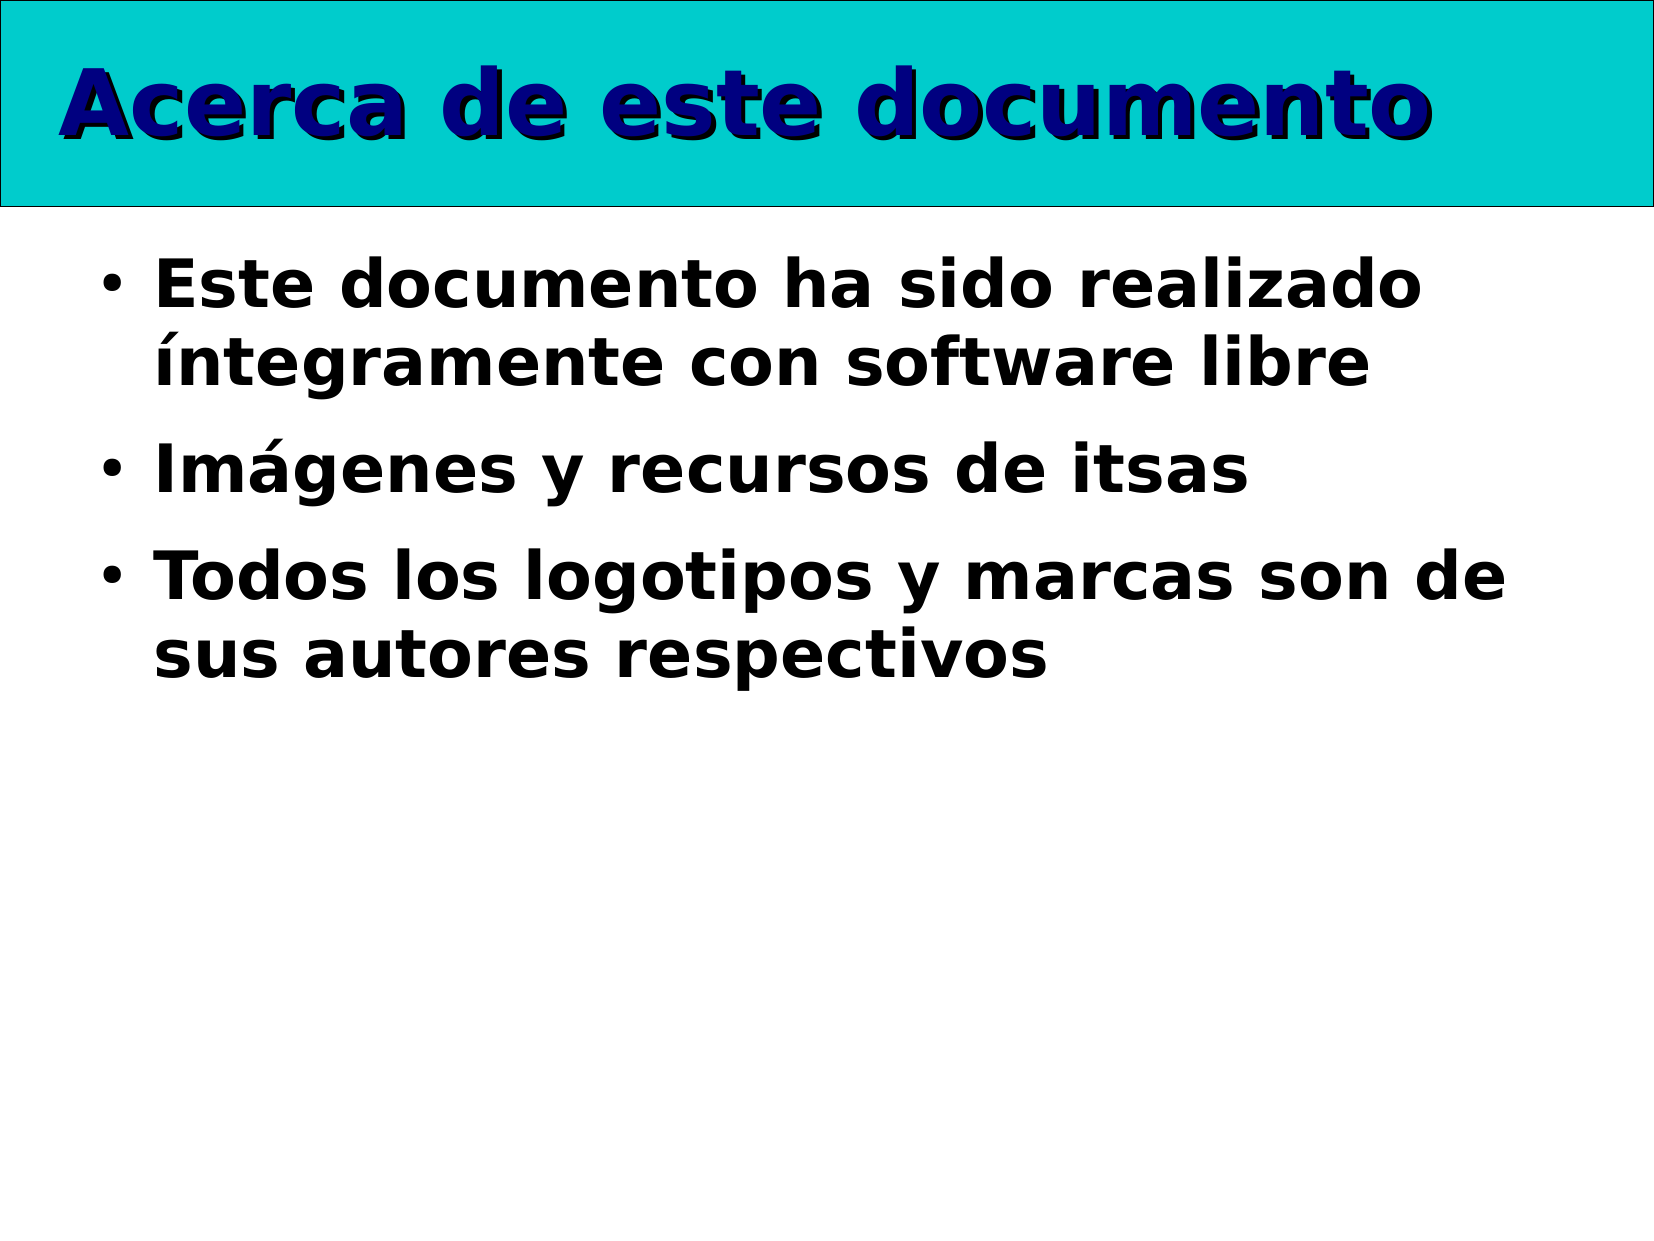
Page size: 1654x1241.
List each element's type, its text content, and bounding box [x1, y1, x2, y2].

title Acerca de este documento [59, 14, 1654, 192]
list Este documento ha sido realizado íntegramente con software libre Imágenes y recursos de itsas Todos los logotipos y marcas son de sus autores respectivos [82, 245, 1571, 1109]
